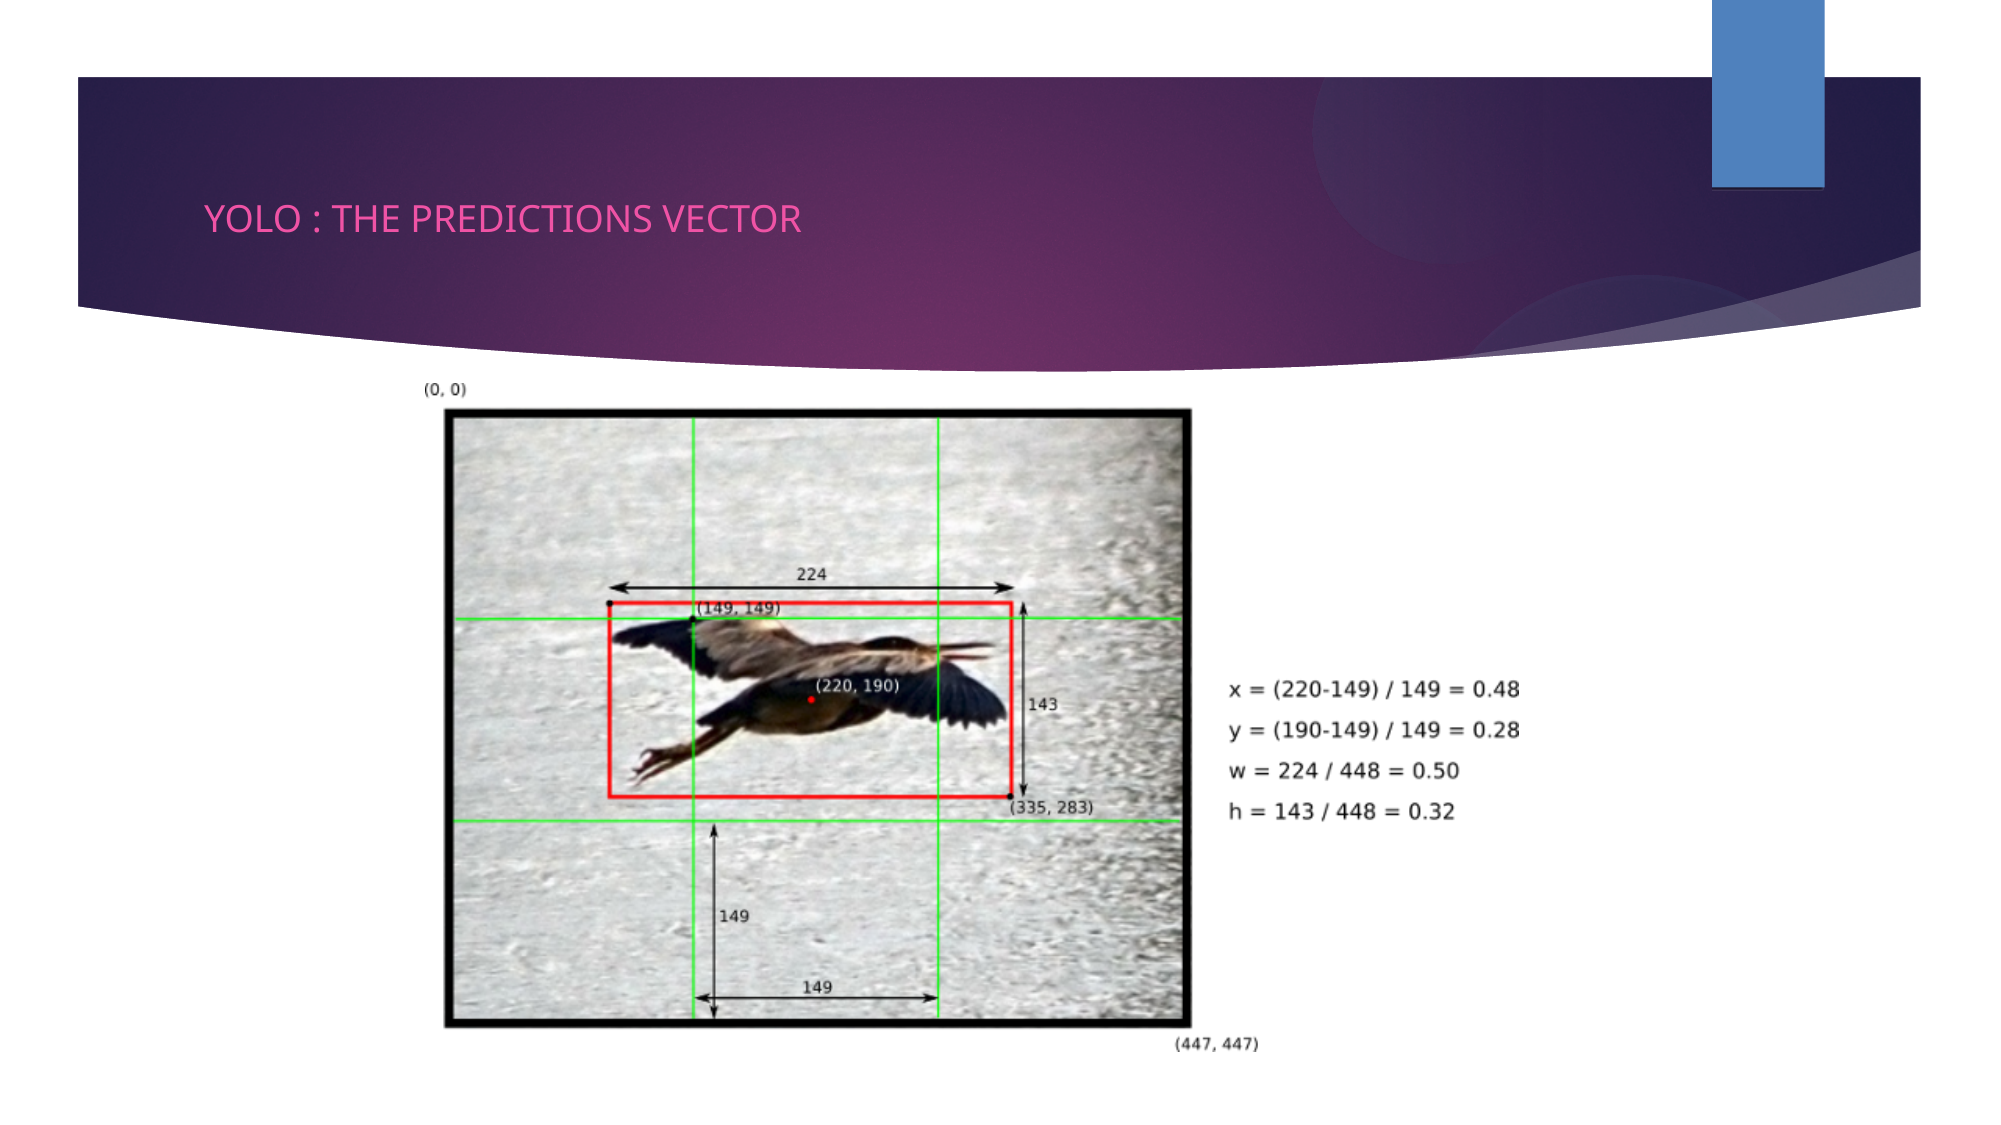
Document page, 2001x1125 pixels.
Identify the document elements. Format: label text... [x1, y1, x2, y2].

picture [79, 78, 1920, 371]
picture [425, 383, 1519, 1052]
text_box Yolo : The Predictions Vector [189, 159, 1627, 276]
